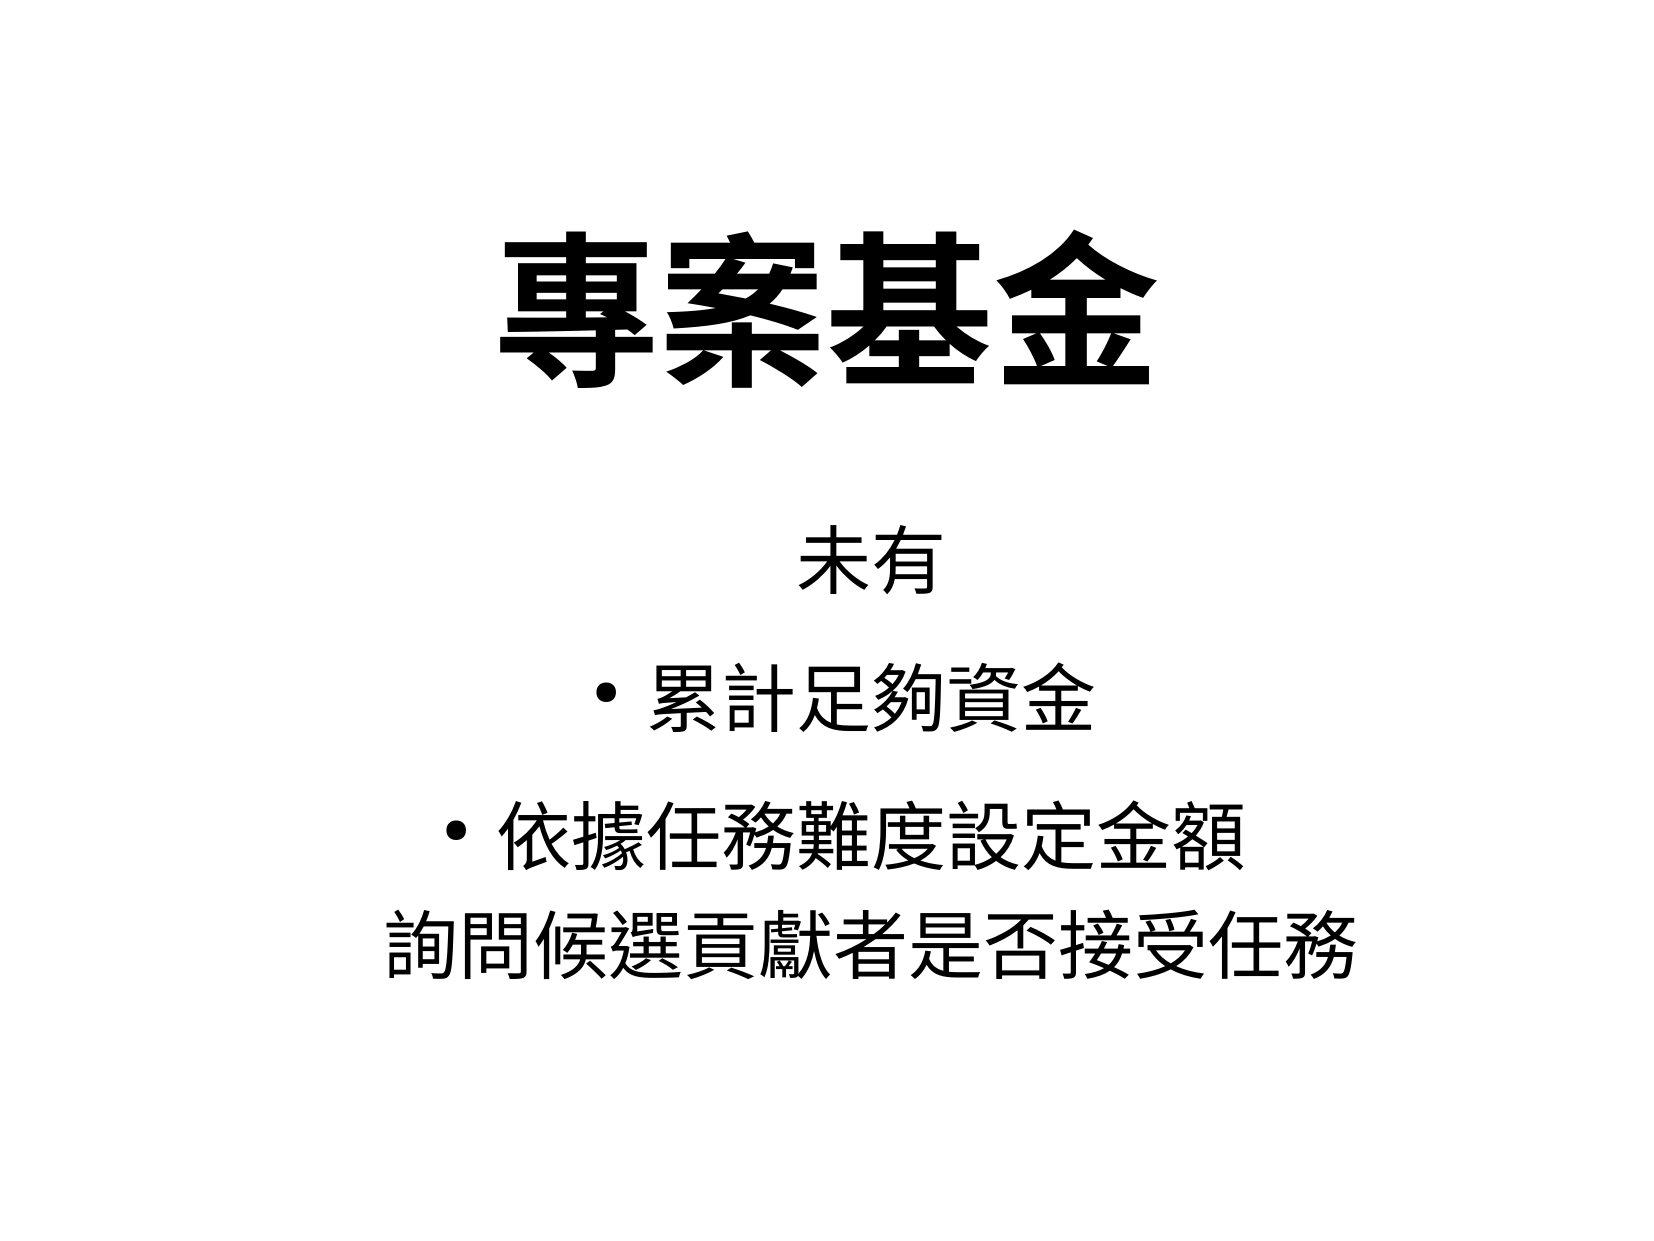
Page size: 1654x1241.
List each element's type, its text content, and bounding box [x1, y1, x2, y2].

list 未有 累計足夠資金 依據任務難度設定金額 詢問候選貢獻者是否接受任務 [242, 501, 1430, 1193]
title 專案基金 [82, 153, 1571, 449]
